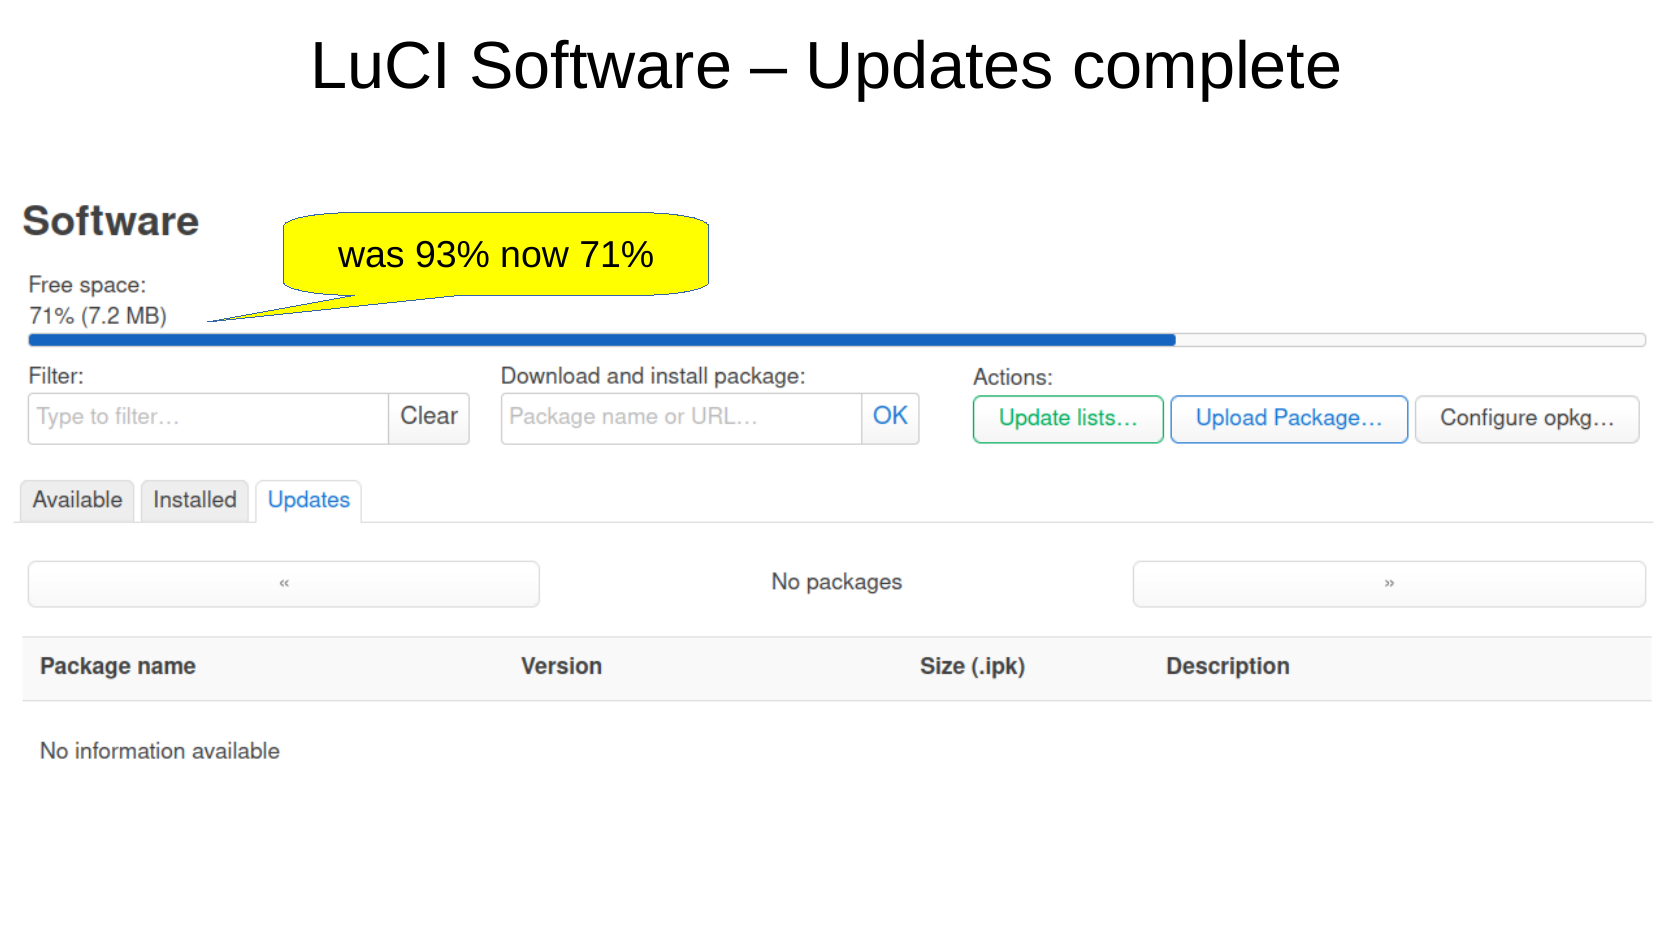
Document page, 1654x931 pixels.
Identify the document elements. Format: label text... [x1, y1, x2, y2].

picture [11, 191, 1654, 863]
title LuCI Software – Updates complete [82, 28, 1571, 104]
text_box was 93% now 71% [207, 212, 709, 322]
